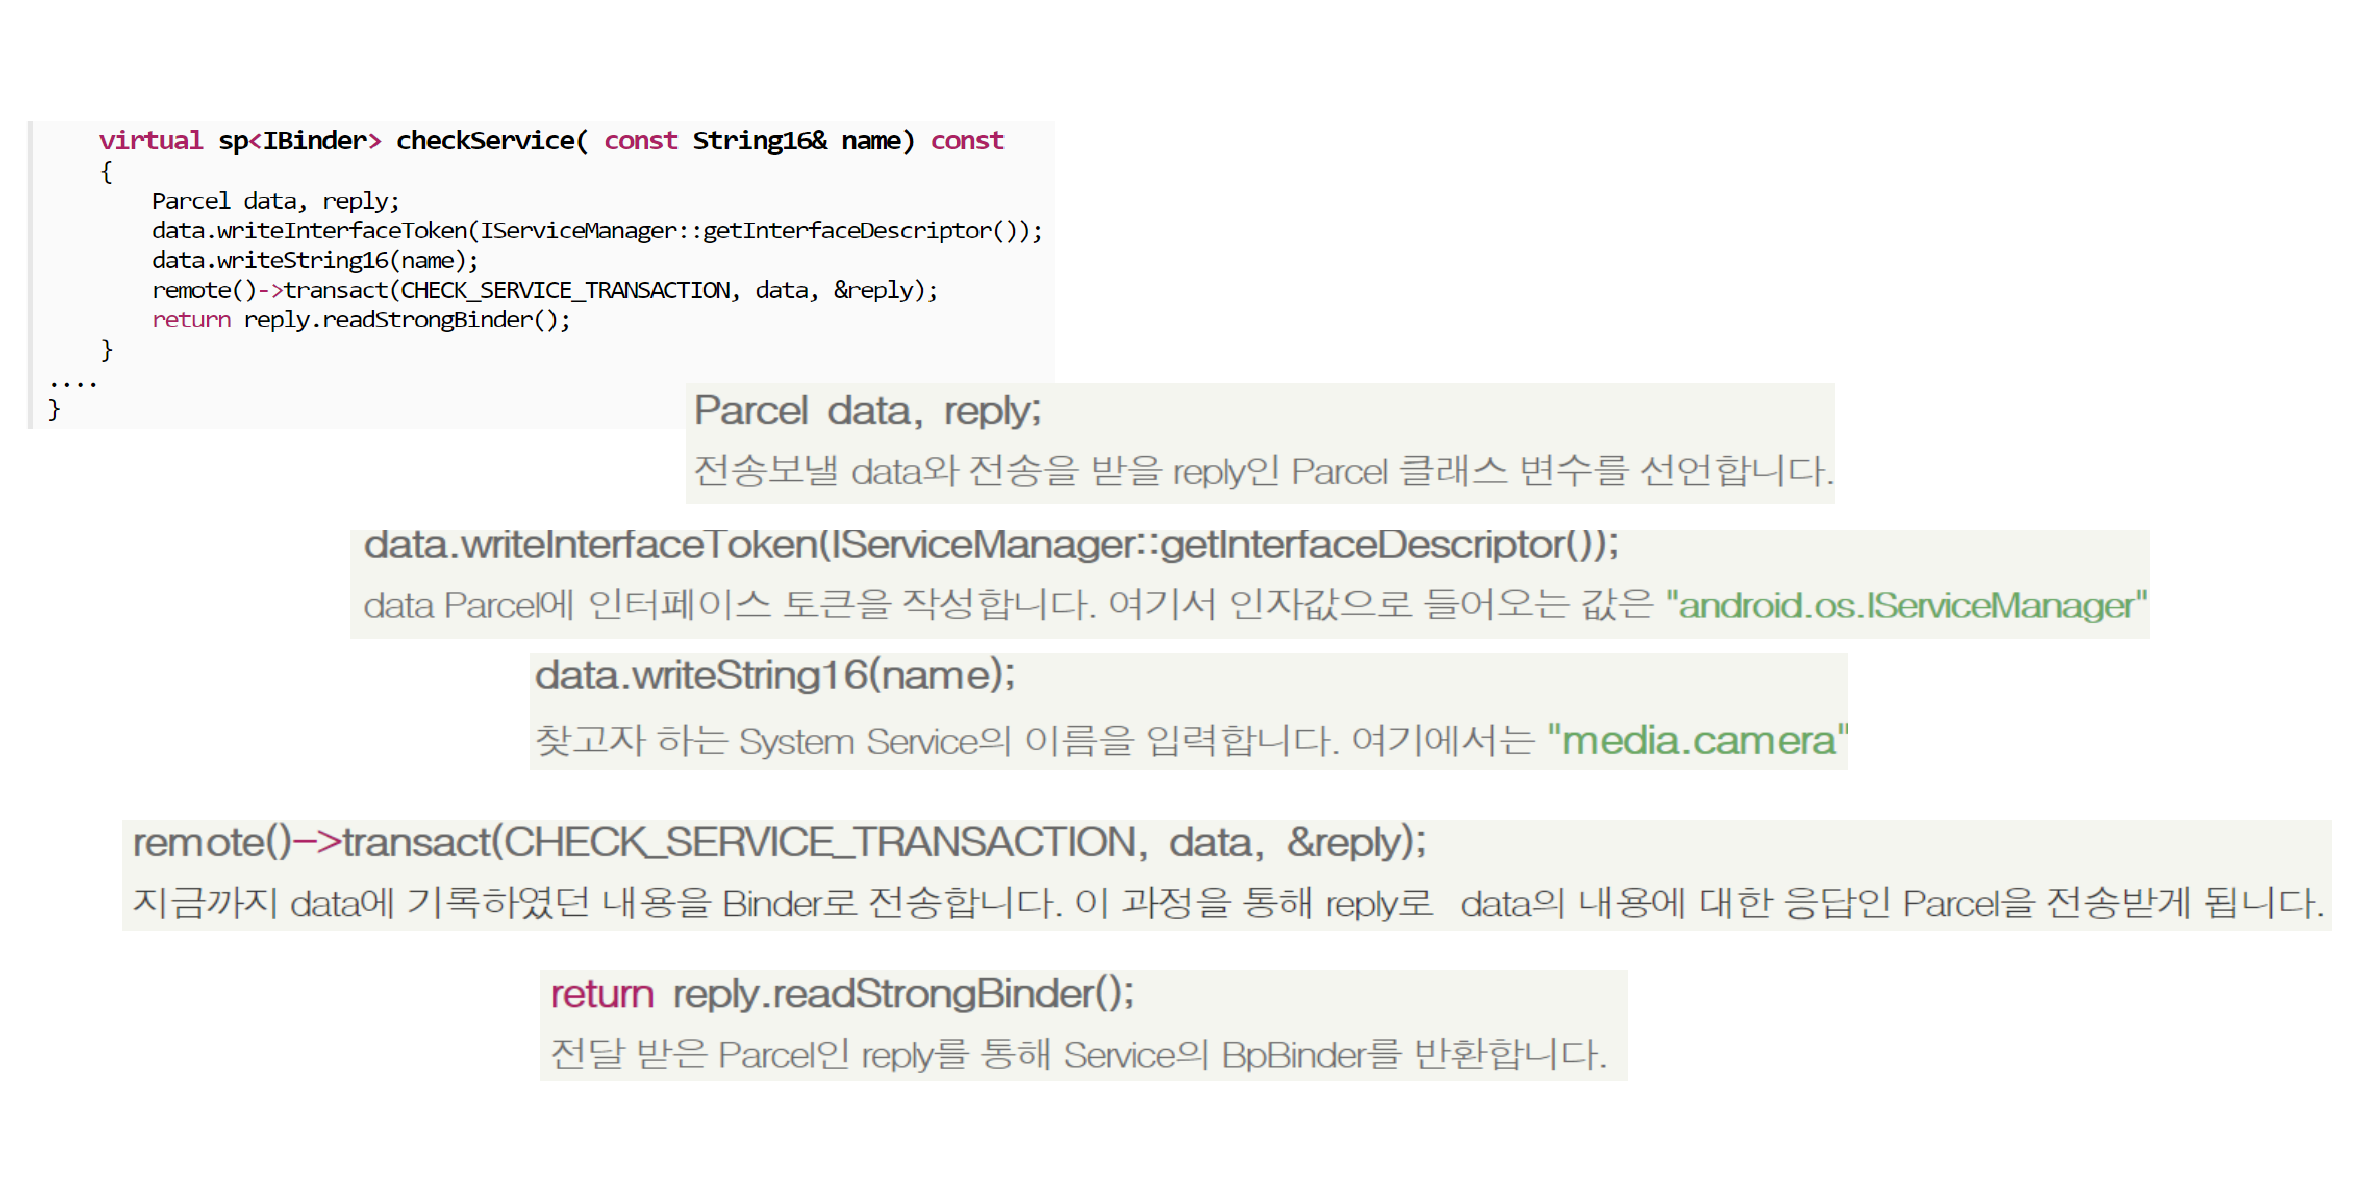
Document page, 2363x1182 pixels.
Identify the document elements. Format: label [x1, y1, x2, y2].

picture [350, 530, 2150, 640]
picture [122, 820, 2332, 931]
picture [26, 121, 1835, 504]
picture [540, 970, 1628, 1081]
picture [530, 653, 1848, 771]
